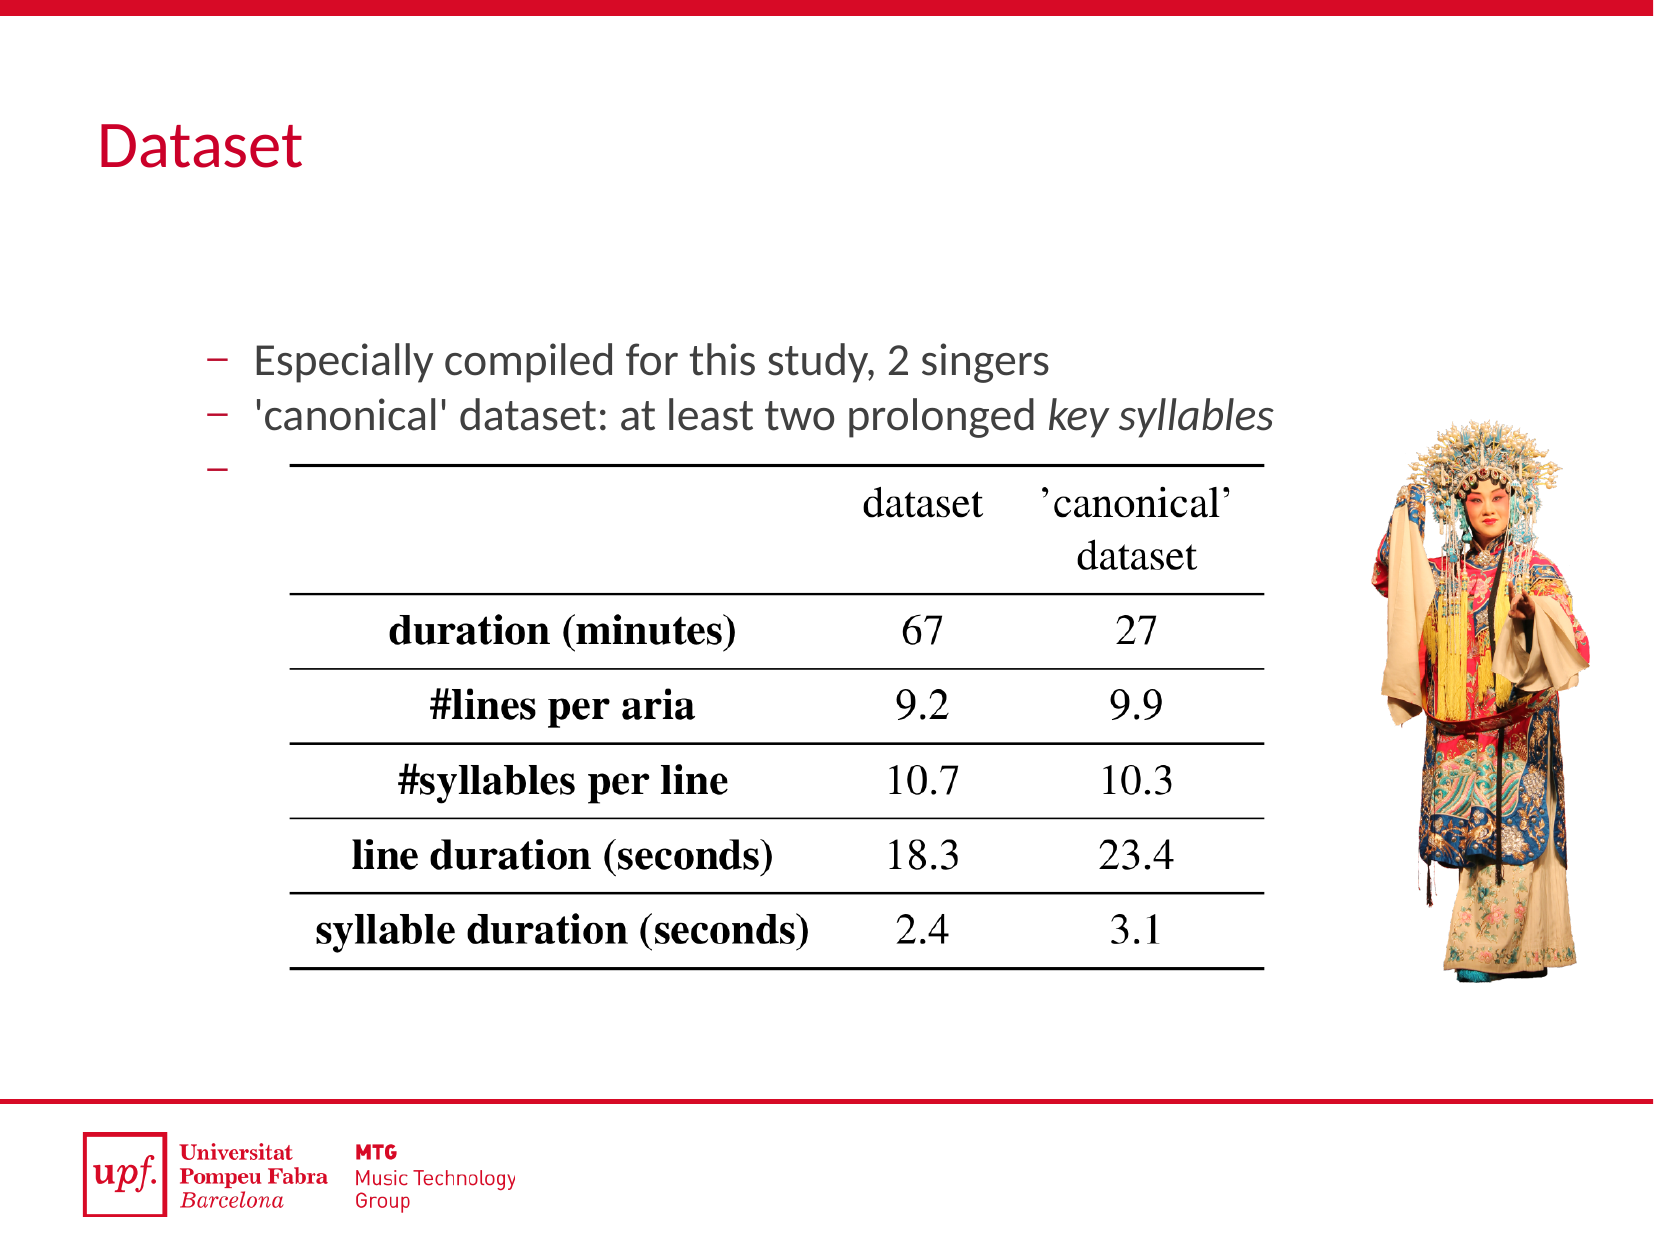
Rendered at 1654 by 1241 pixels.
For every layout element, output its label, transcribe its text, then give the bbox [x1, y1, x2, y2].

text_box Dataset [82, 92, 1571, 234]
picture [285, 455, 1270, 975]
text_box Especially compiled for this study, 2 singers 'canonical' dataset: at least two prolonged key syllables [116, 277, 1605, 1080]
picture [1371, 419, 1590, 983]
